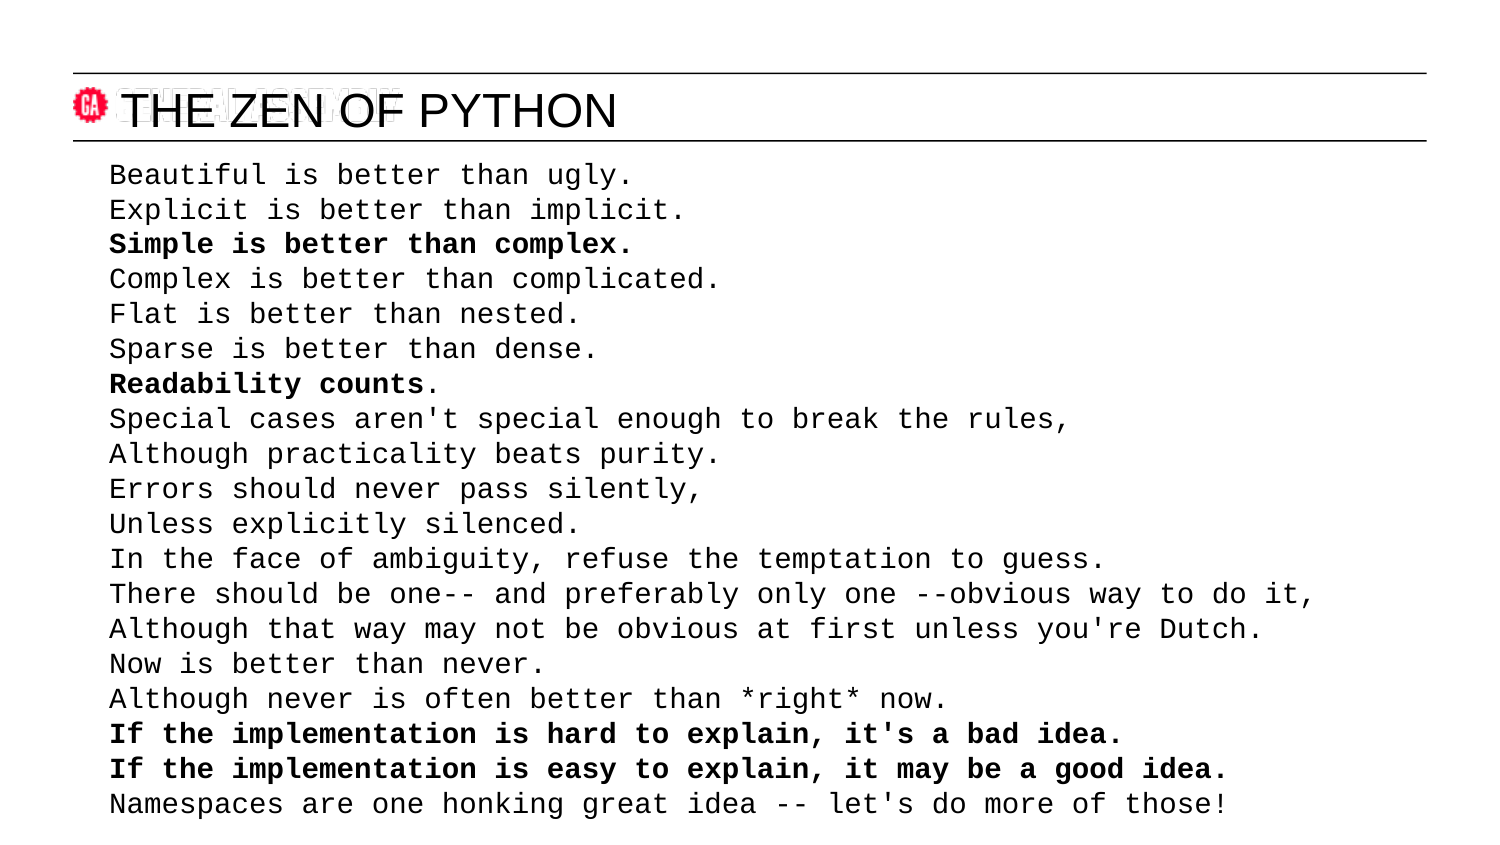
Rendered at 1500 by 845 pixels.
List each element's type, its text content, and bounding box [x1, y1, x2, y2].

text_box Beautiful is better than ugly. Explicit is better than implicit. Simple is better than complex. Complex is better than complicated. Flat is better than nested. Sparse is better than dense. Readability counts. Special cases aren't special enough to break the rules, Although practicality beats purity. Errors should never pass silently, Unless explicitly silenced. In the face of ambiguity, refuse the temptation to guess. There should be one-- and preferably only one --obvious way to do it, Although that way may not be obvious at first unless you're Dutch. Now is better than never. Although never is often better than *right* now. If the implementation is hard to explain, it's a bad idea. If the implementation is easy to explain, it may be a good idea. Namespaces are one honking great idea -- let's do more of those! [94, 147, 1418, 799]
text_box THE ZEN OF PYTHON [120, 79, 1011, 129]
picture [73, 87, 120, 123]
